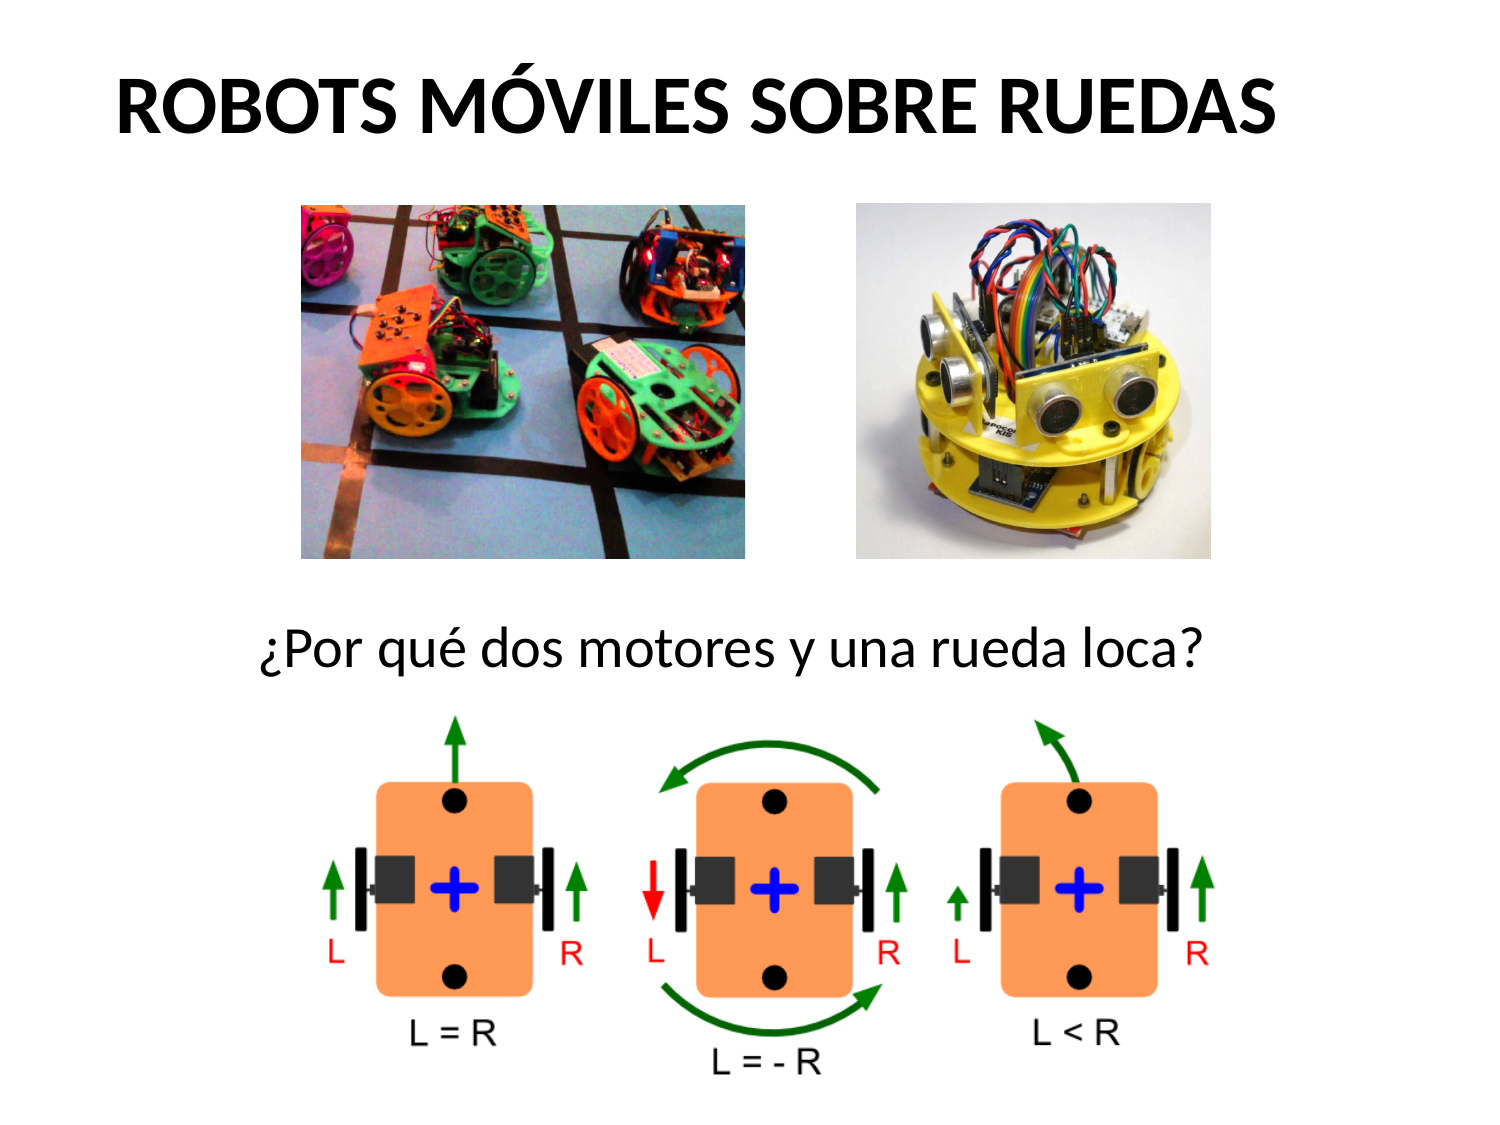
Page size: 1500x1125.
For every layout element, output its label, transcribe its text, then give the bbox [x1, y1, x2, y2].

picture [310, 704, 1233, 1088]
picture [856, 203, 1211, 559]
picture [301, 205, 746, 559]
list ¿Por qué dos motores y una rueda loca? [242, 609, 1270, 693]
text_box ROBOTS MÓVILES SOBRE RUEDAS [100, 42, 1329, 159]
